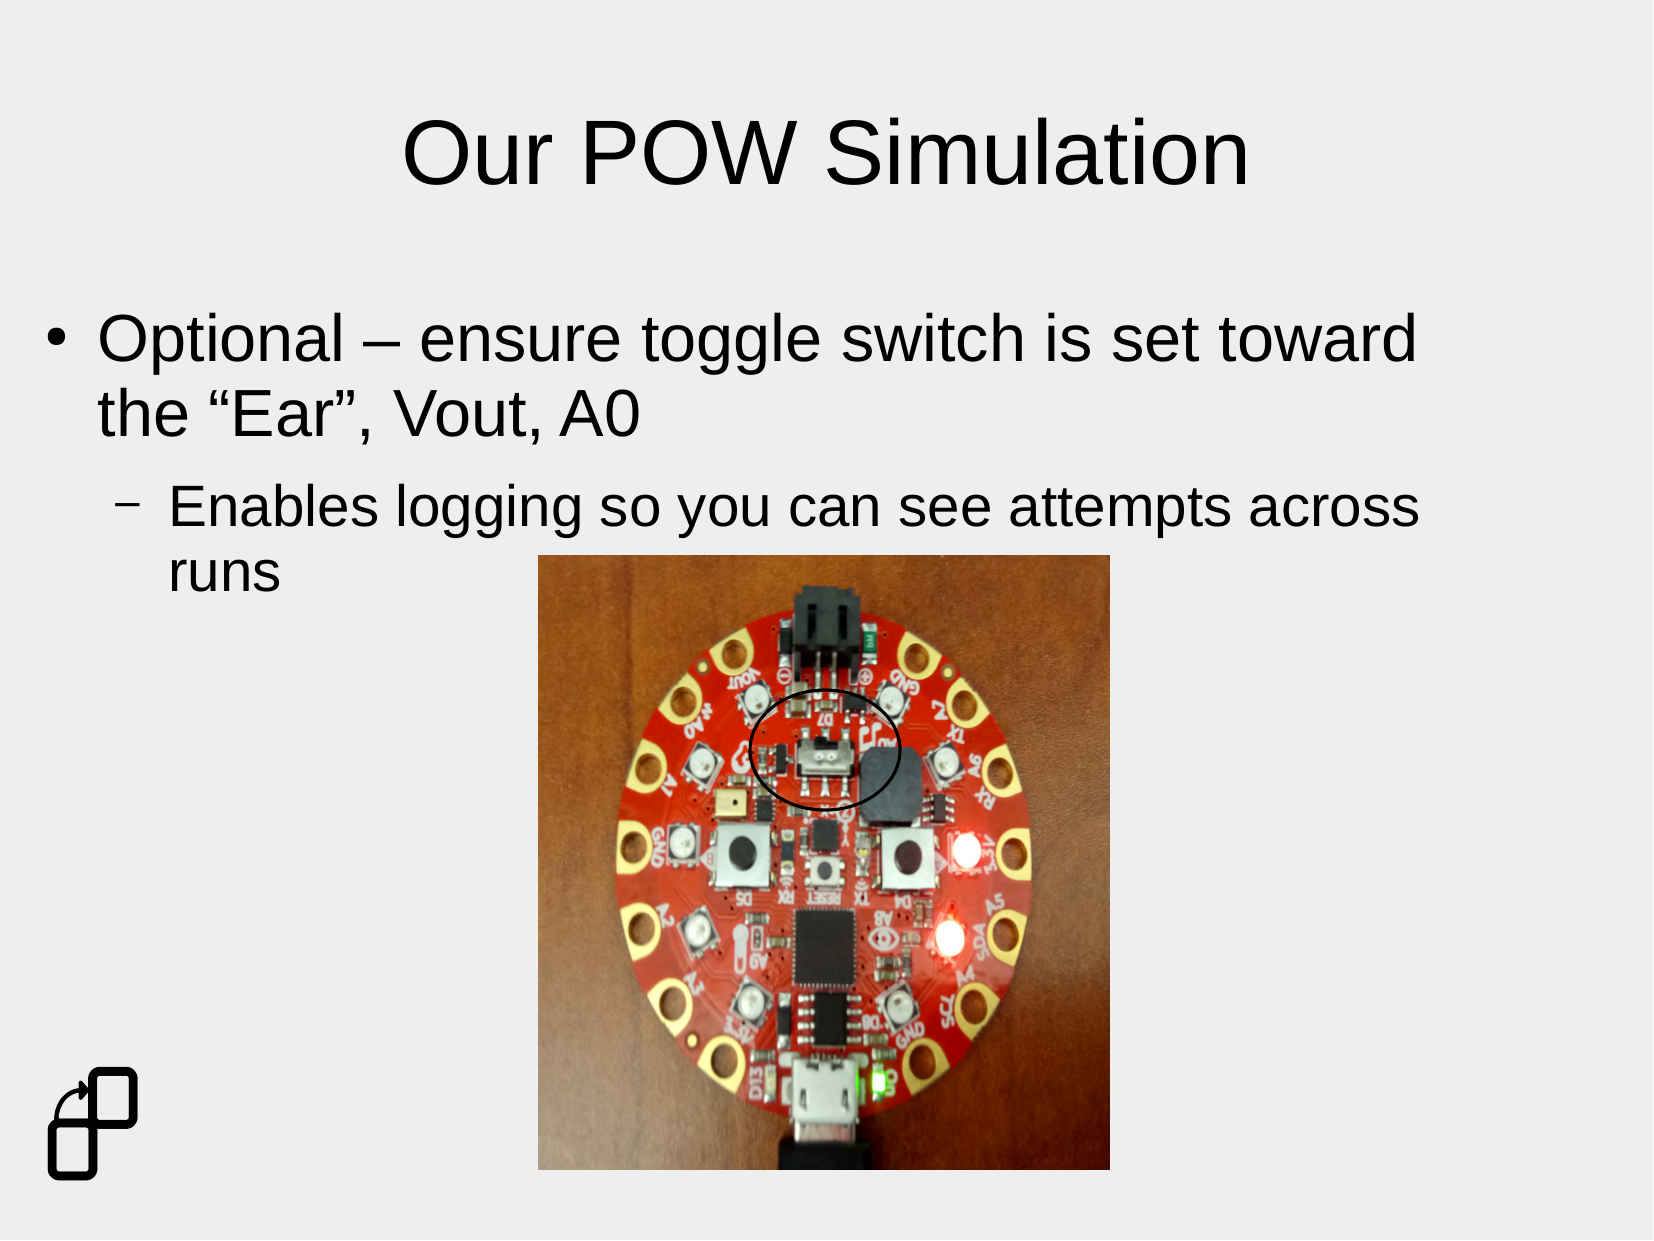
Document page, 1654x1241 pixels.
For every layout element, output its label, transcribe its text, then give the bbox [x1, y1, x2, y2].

title Our POW Simulation [82, 49, 1571, 257]
picture [30, 1062, 153, 1186]
picture [538, 555, 1111, 1170]
list Optional – ensure toggle switch is set toward the “Ear”, Vout, A0 Enables logging so you can see attempts across runs [26, 300, 1516, 1021]
